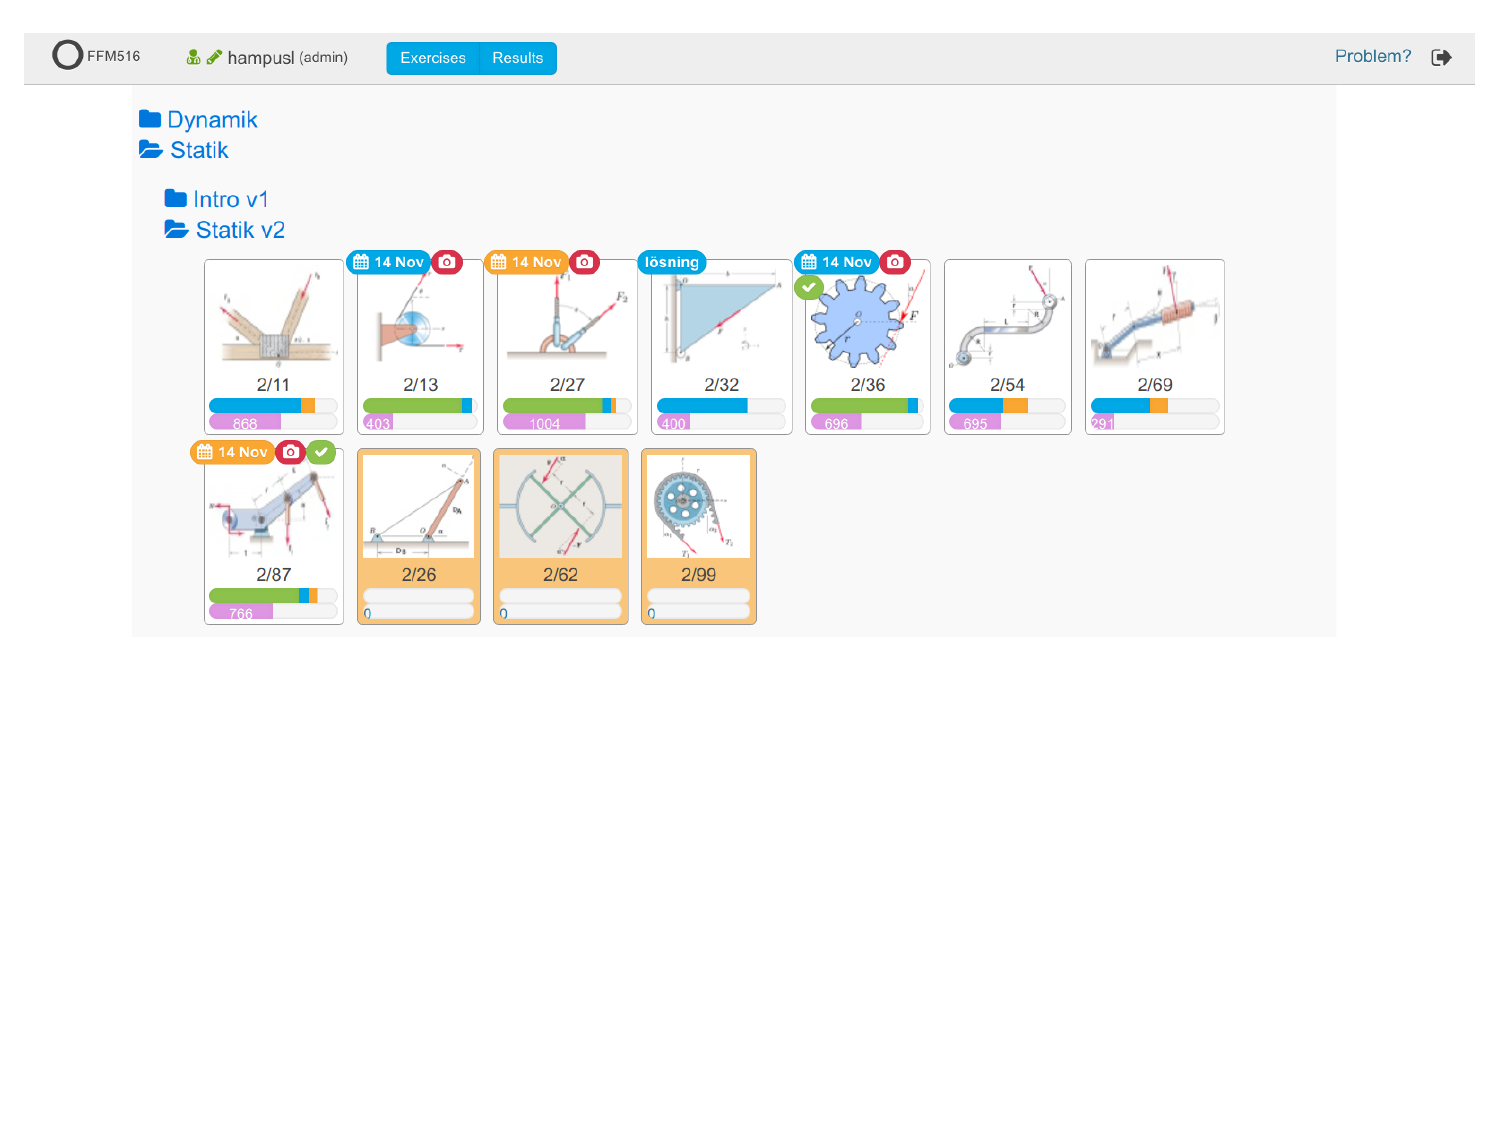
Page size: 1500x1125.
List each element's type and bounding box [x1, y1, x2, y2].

picture [24, 33, 1475, 637]
